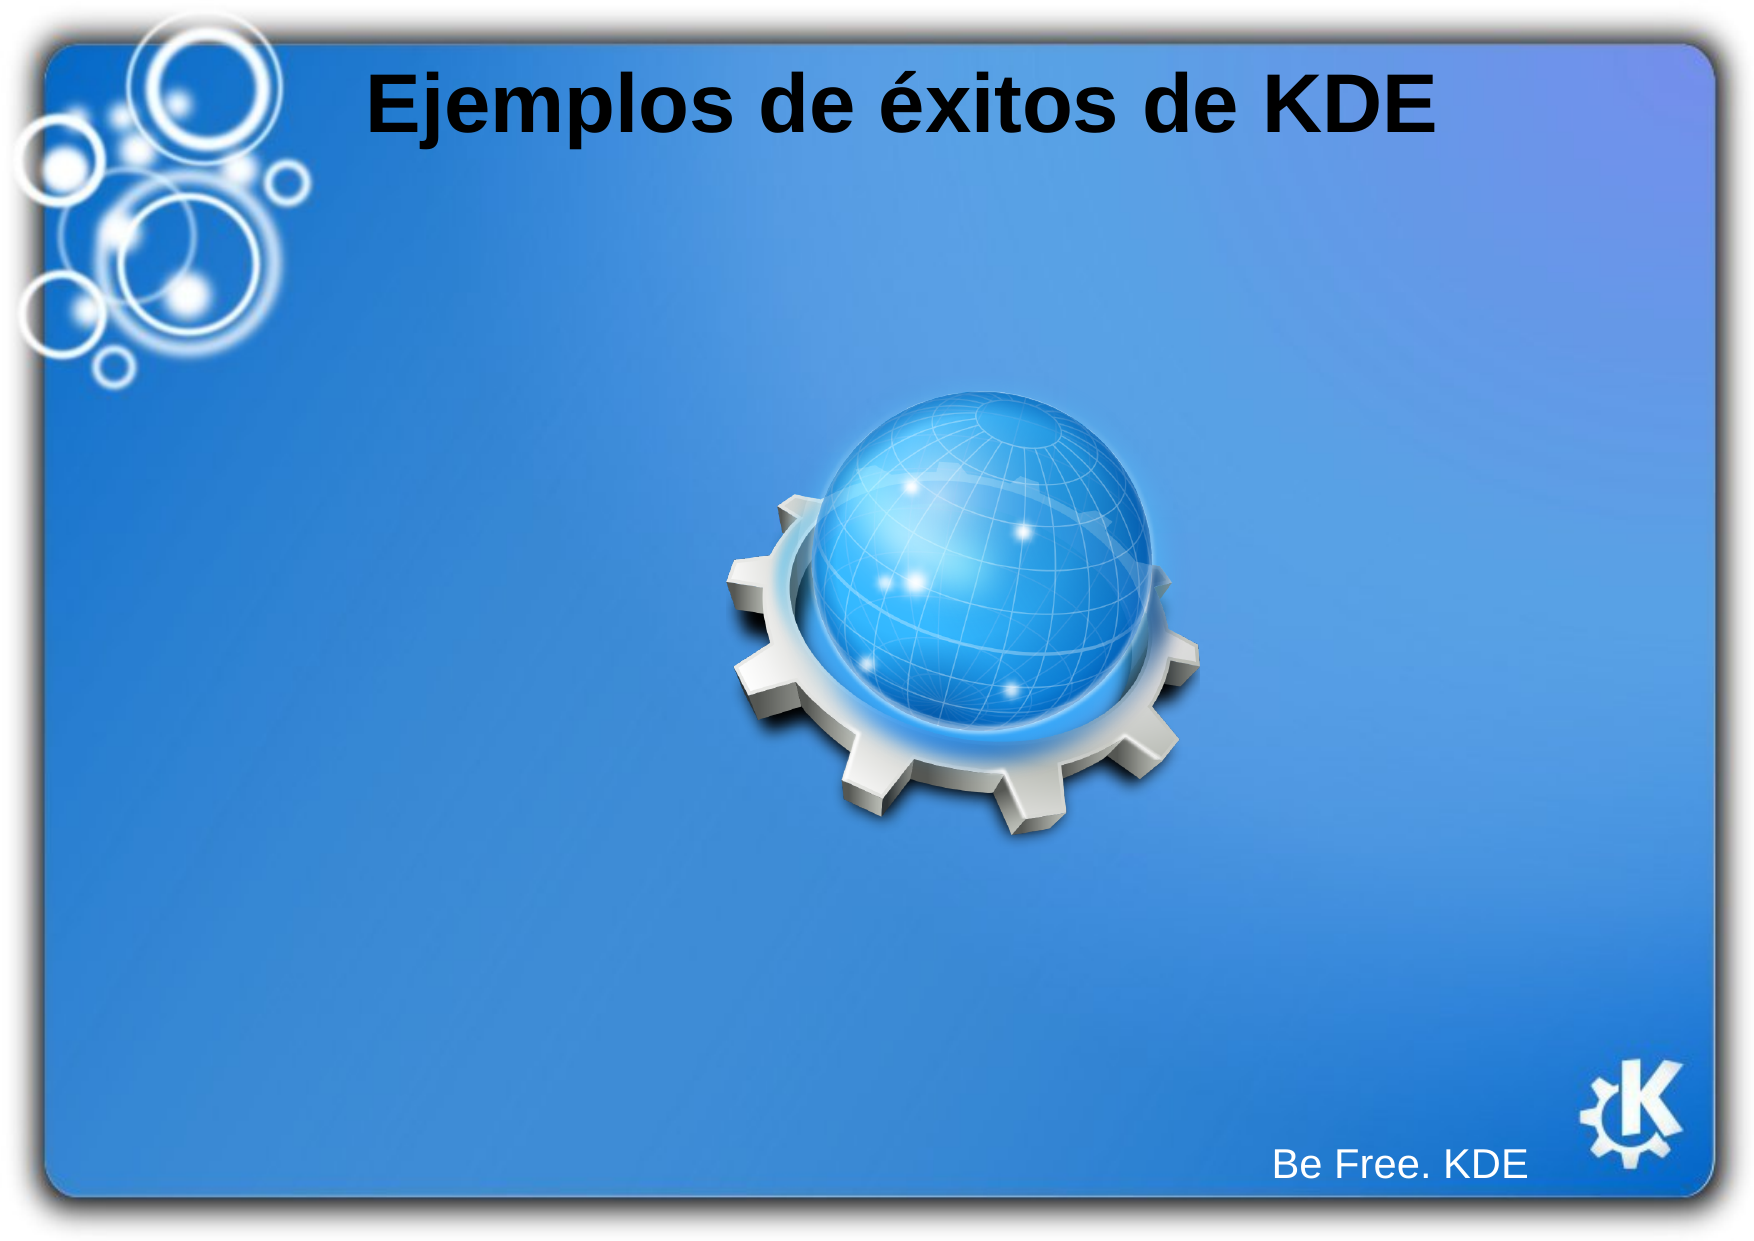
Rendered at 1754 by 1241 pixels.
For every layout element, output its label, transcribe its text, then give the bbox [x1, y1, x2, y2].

title Ejemplos de éxitos de KDE [350, 49, 1649, 174]
picture [0, 0, 1754, 1241]
